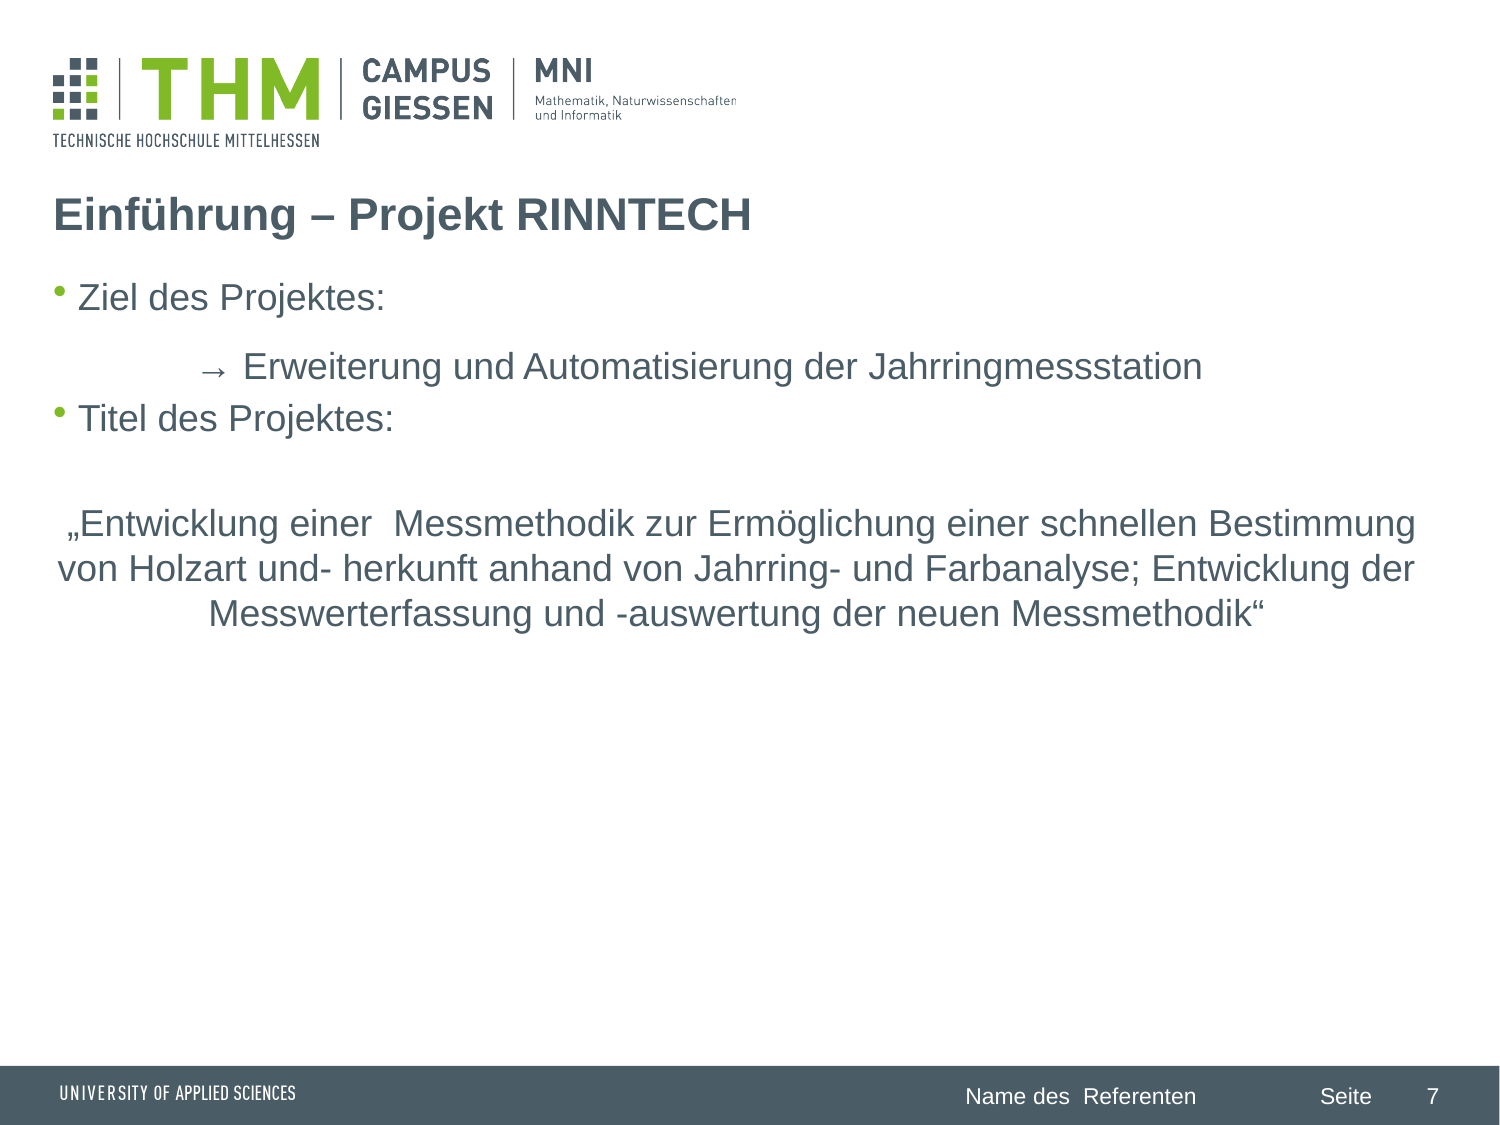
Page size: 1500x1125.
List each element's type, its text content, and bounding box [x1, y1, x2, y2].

list Ziel des Projektes: → Erweiterung und Automatisierung der Jahrringmessstation Titel des Projektes: „Entwicklung einer Messmethodik zur Ermöglichung einer schnellen Bestimmung von Holzart und- herkunft anhand von Jahrring- und Farbanalyse; Entwicklung der Messwerterfassung und -auswertung der neuen Messmethodik“ [53, 265, 1436, 1024]
slide_number <number> [1376, 1073, 1455, 1118]
title Einführung – Projekt RINNTECH [53, 177, 1435, 265]
picture [59, 1082, 296, 1104]
picture [53, 58, 736, 147]
